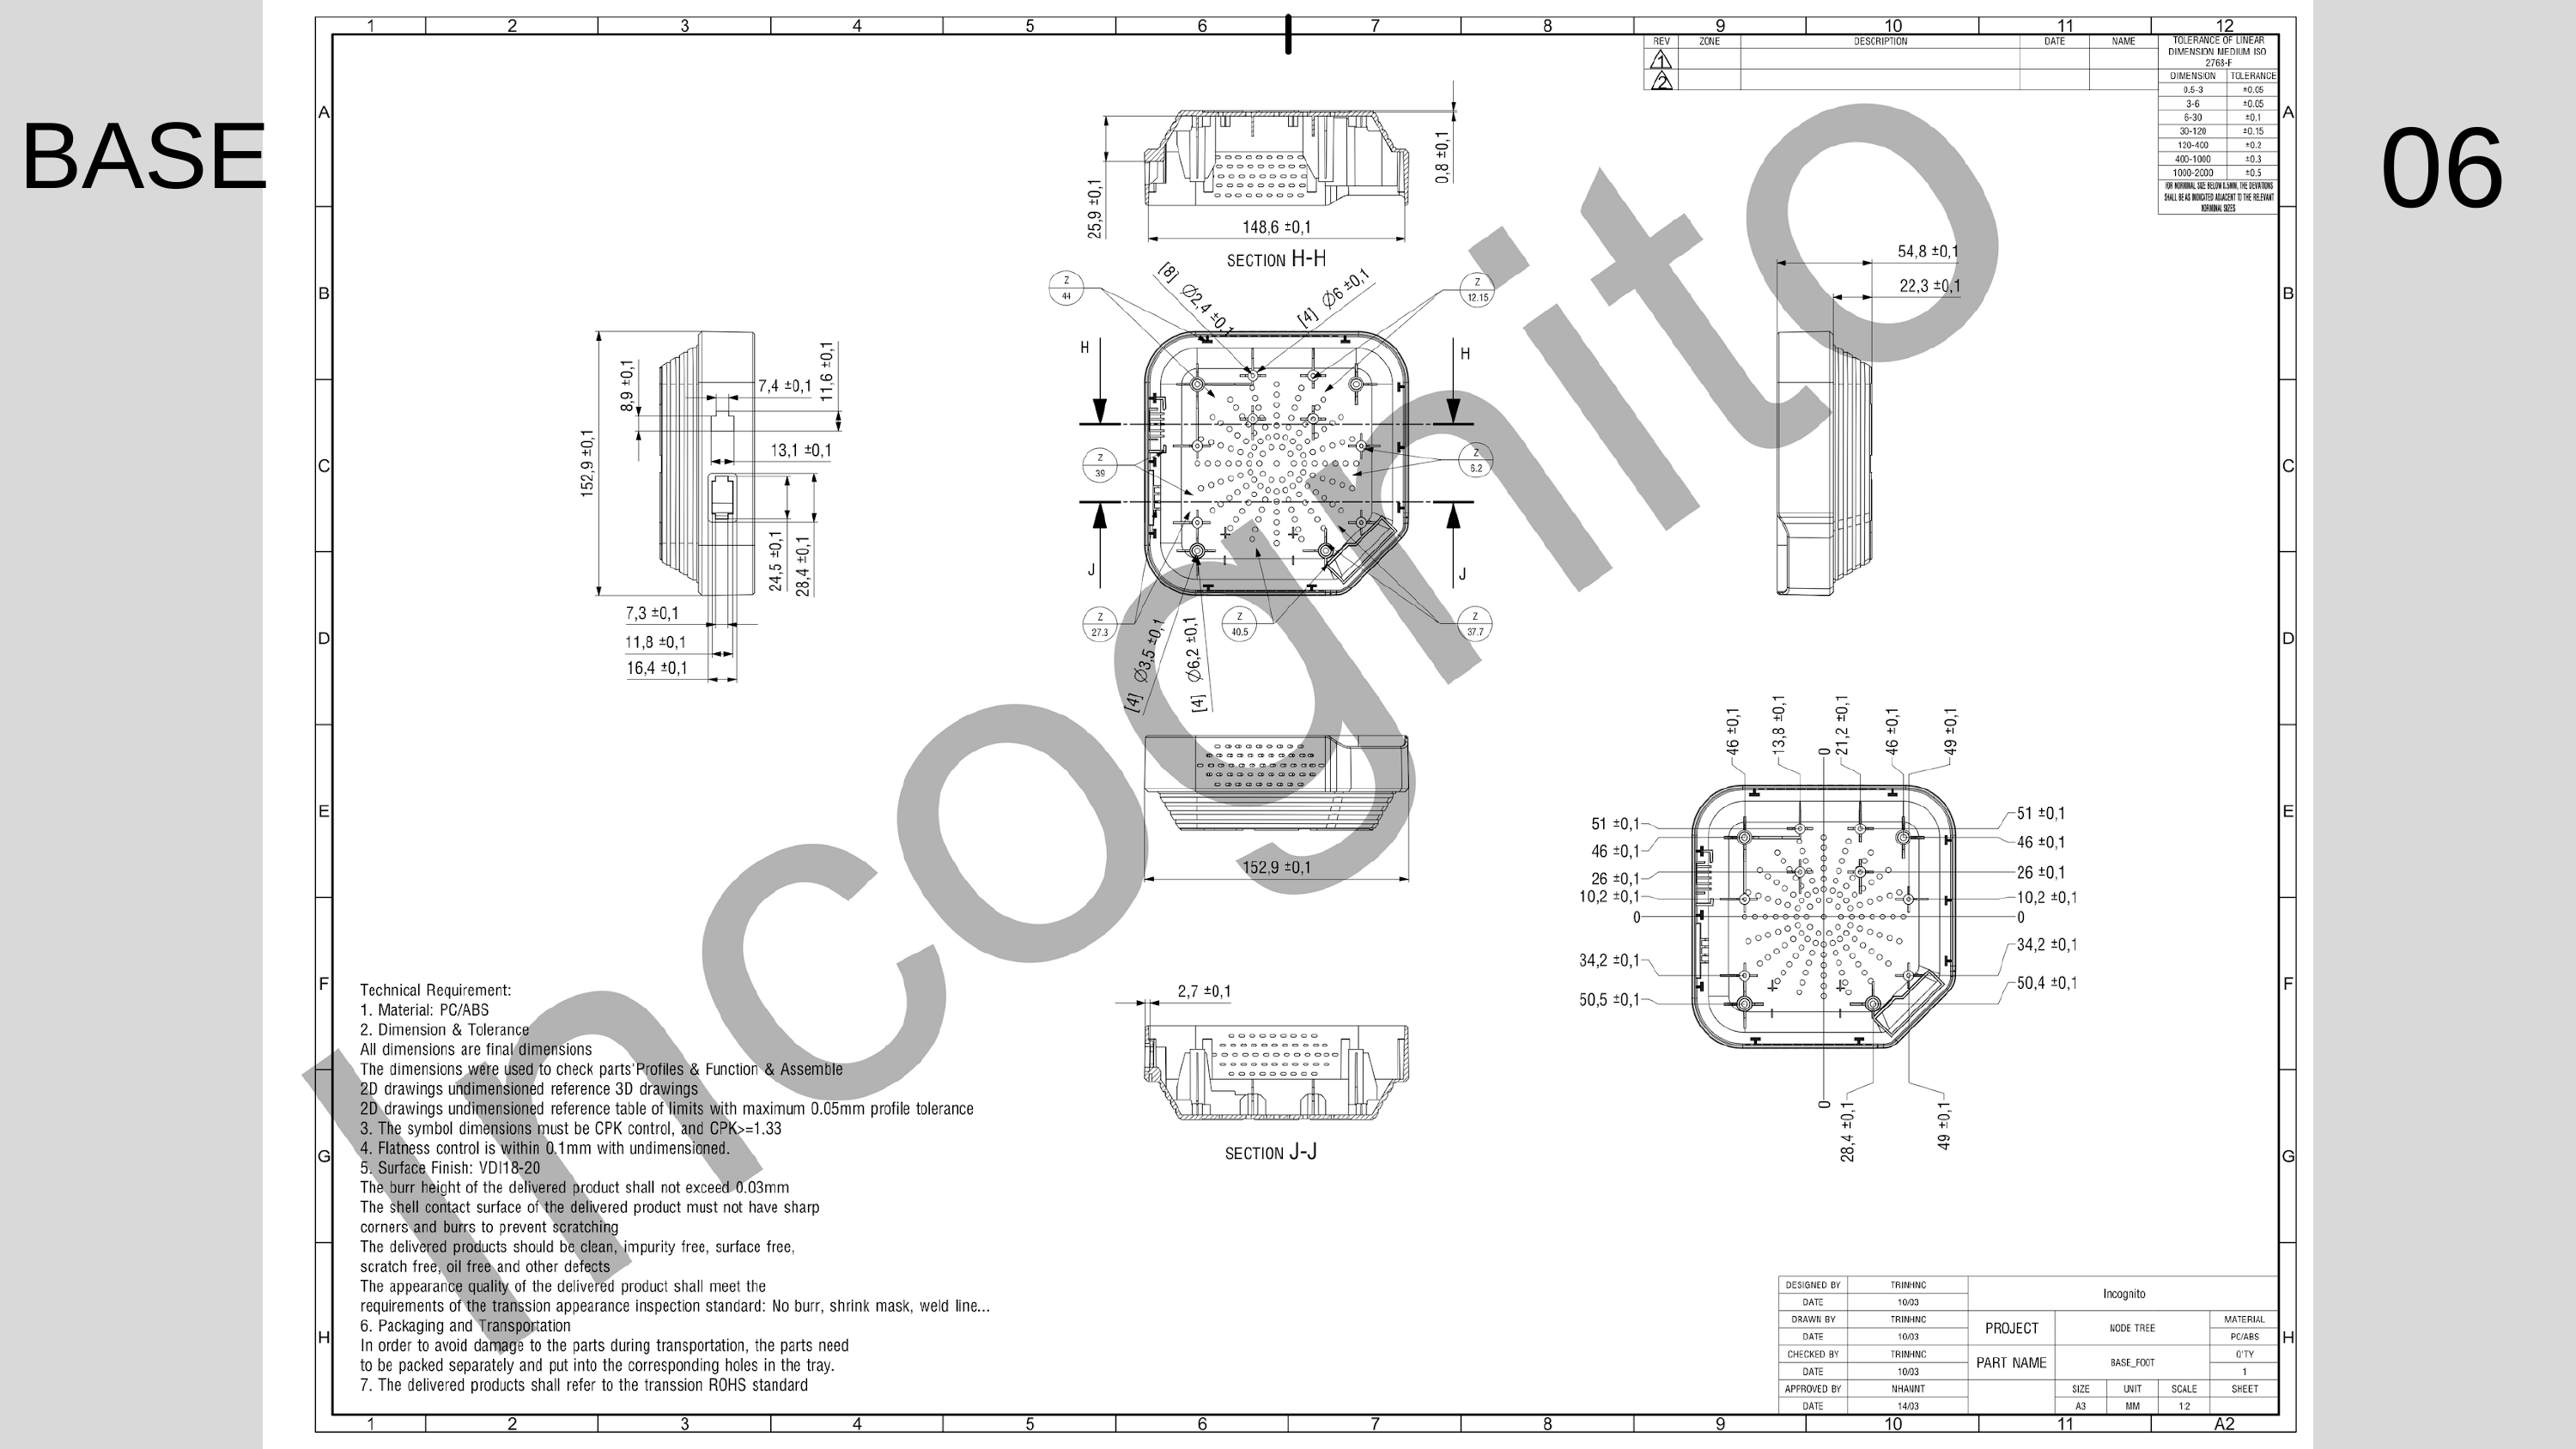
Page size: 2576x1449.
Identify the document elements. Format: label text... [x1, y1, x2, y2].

picture [263, 0, 2313, 1449]
text_box 06 [2354, 93, 2507, 231]
text_box BASE [0, 89, 343, 203]
